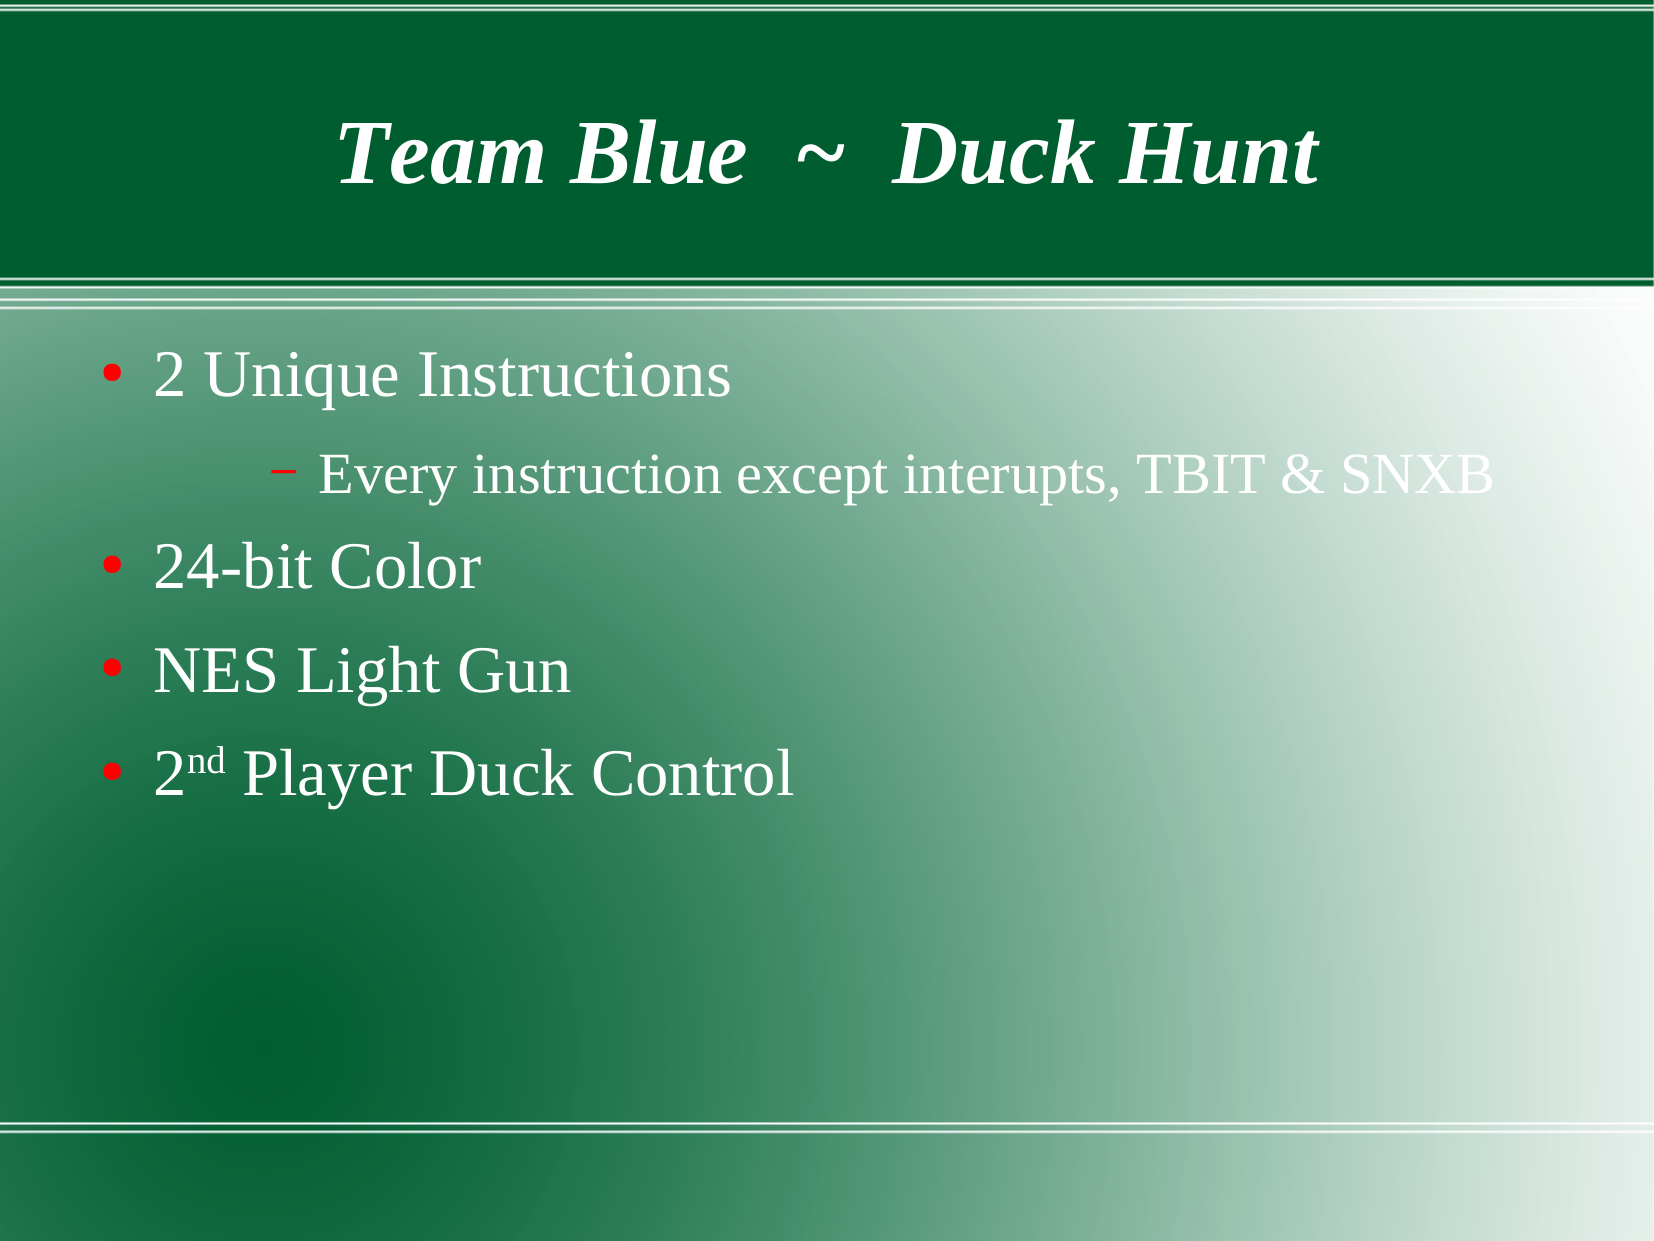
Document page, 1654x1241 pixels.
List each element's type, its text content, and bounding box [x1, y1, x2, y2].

title Team Blue ~ Duck Hunt [82, 49, 1571, 257]
picture [0, 0, 1654, 1241]
list 2 Unique Instructions Every instruction except interupts, TBIT & SNXB 24-bit Color NES Light Gun 2nd Player Duck Control [82, 337, 1571, 1037]
